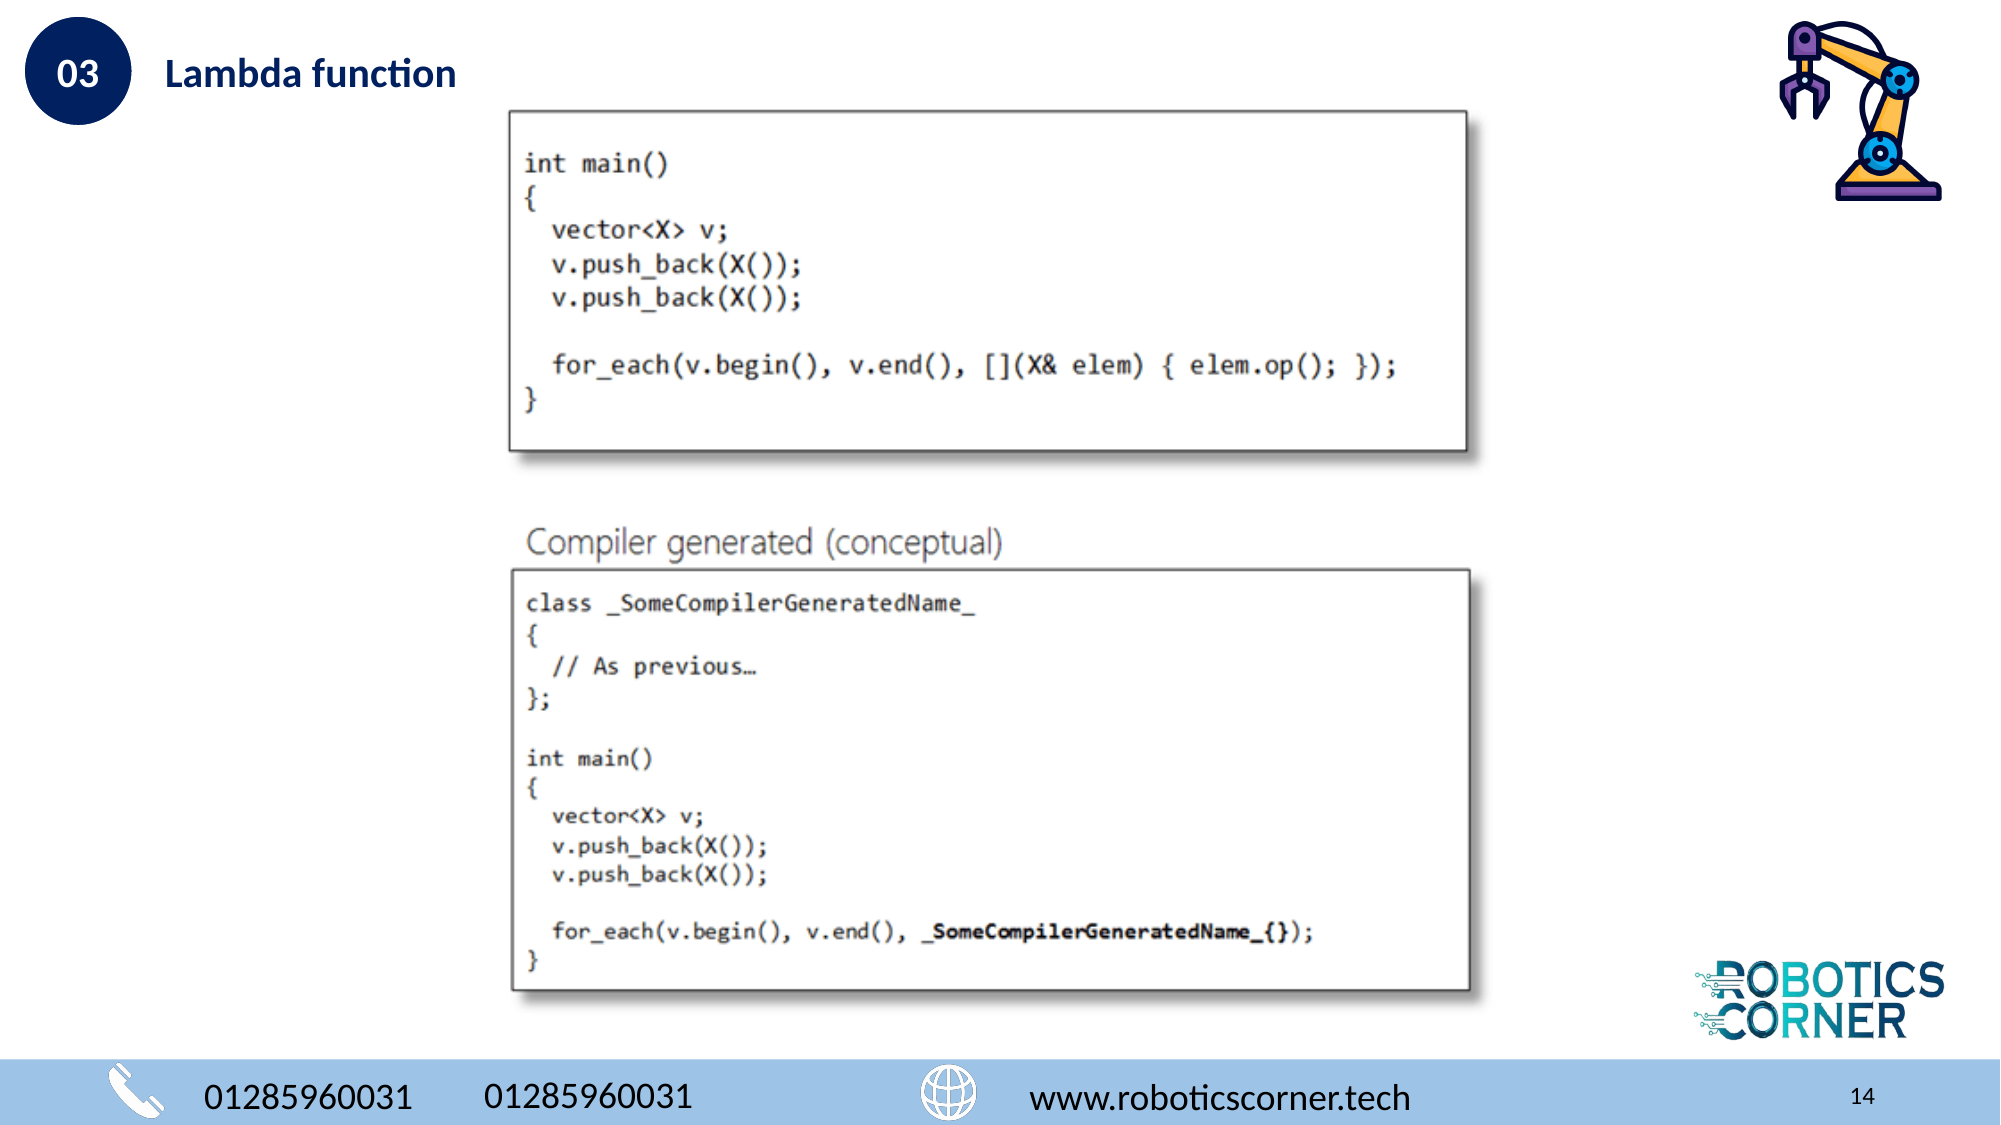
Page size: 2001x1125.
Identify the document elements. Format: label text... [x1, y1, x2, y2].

text_box 03 [22, 14, 134, 128]
picture [502, 105, 1498, 1020]
picture [1771, 21, 1950, 201]
picture [1680, 859, 1953, 1059]
picture [103, 1057, 170, 1124]
picture [915, 1059, 981, 1125]
text_box Lambda function [150, 38, 622, 103]
